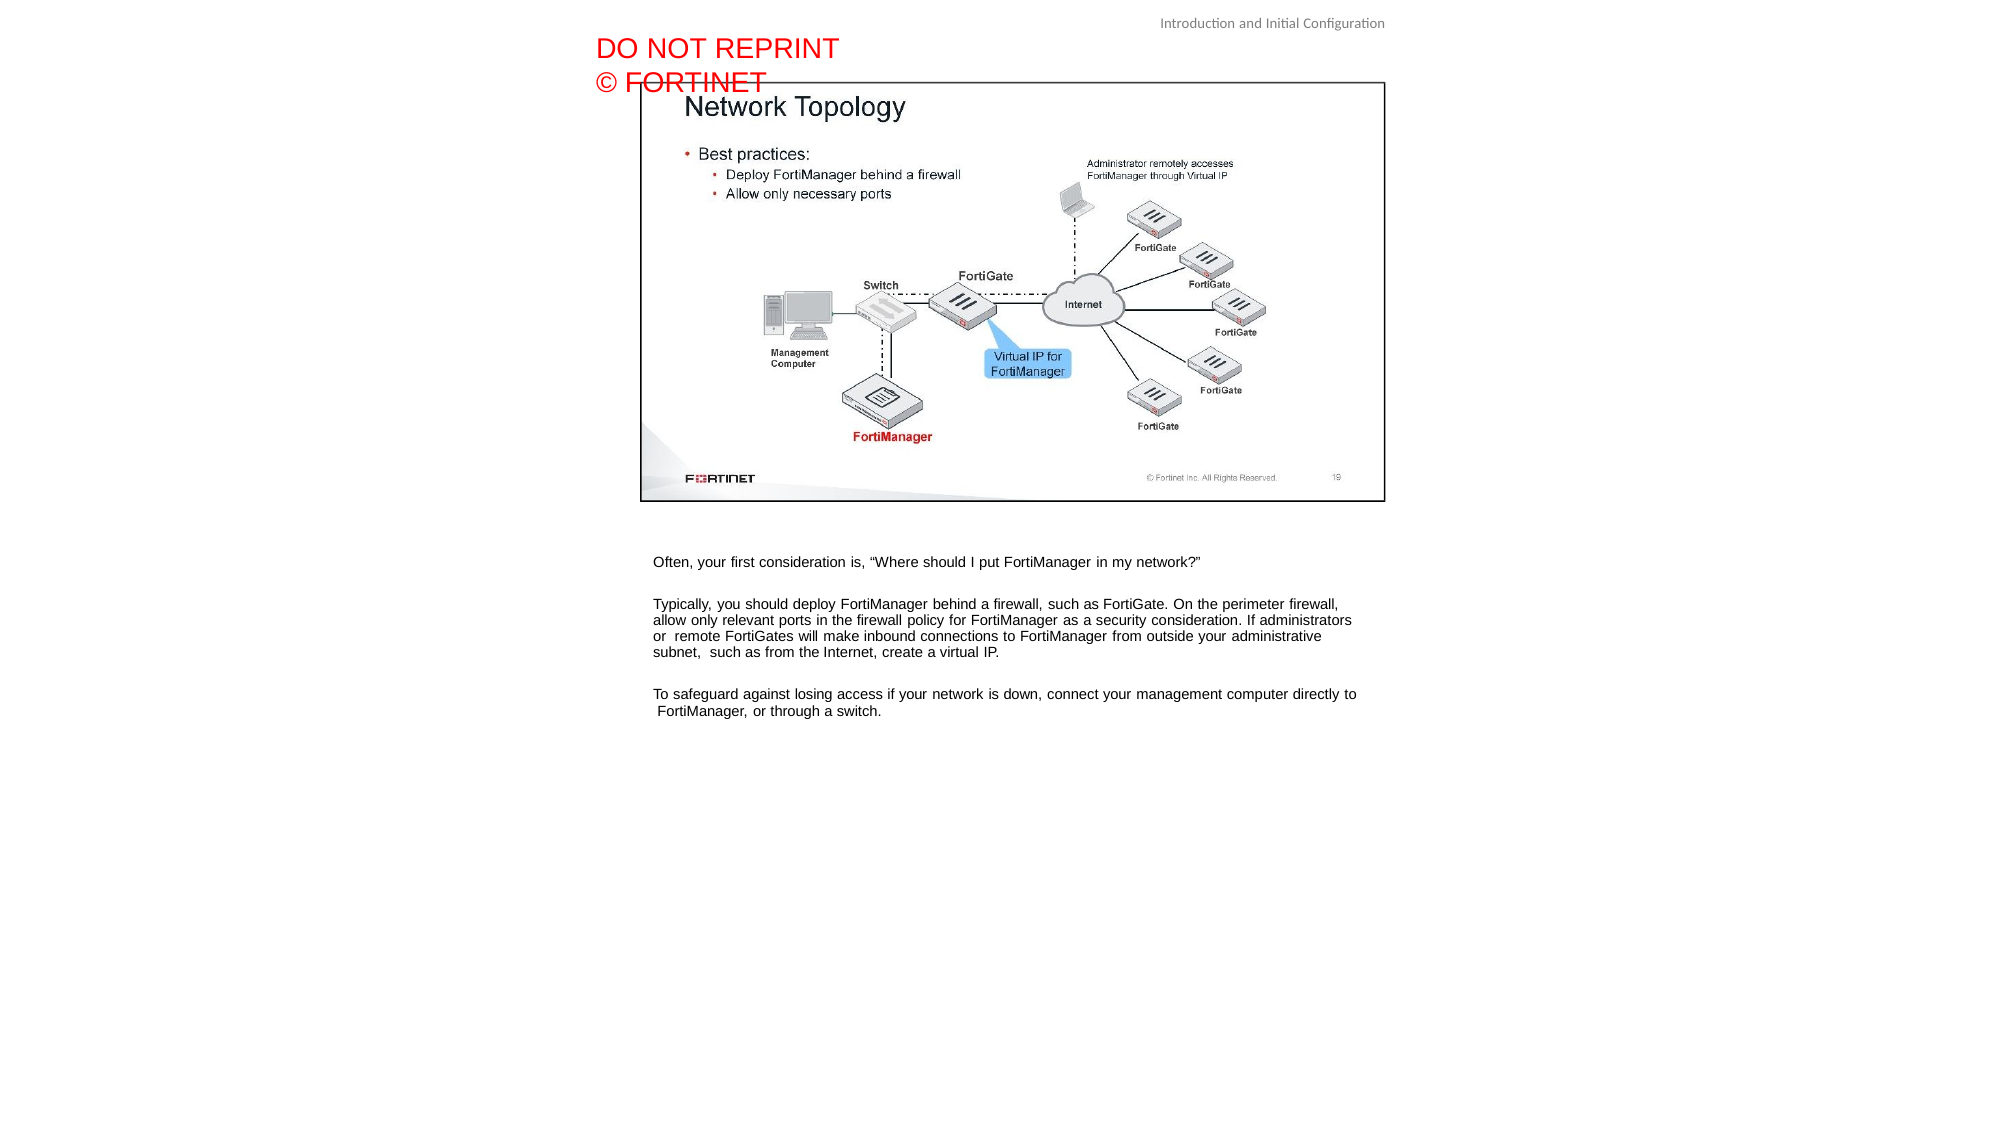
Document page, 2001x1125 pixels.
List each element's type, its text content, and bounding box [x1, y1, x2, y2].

text_box DO NOT REPRINT © FORTINET [594, 28, 841, 98]
text_box Introduction and Initial Configuration [1158, 11, 1386, 32]
text_box Often, your first consideration is, “Where should I put FortiManager in my network?” Typically, you should deploy FortiManager behind a firewall, such as FortiGate. On the perimeter firewall, allow only relevant ports in the firewall policy for FortiManager as a security consideration. If administrators or remote FortiGates will make inbound connections to FortiManager from outside your administrative subnet, such as from the Internet, create a virtual IP. To safeguard against losing access if your network is down, connect your management computer directly to FortiManager, or through a switch. [651, 550, 1371, 721]
picture [642, 92, 1345, 500]
text_box [640, 81, 1386, 502]
